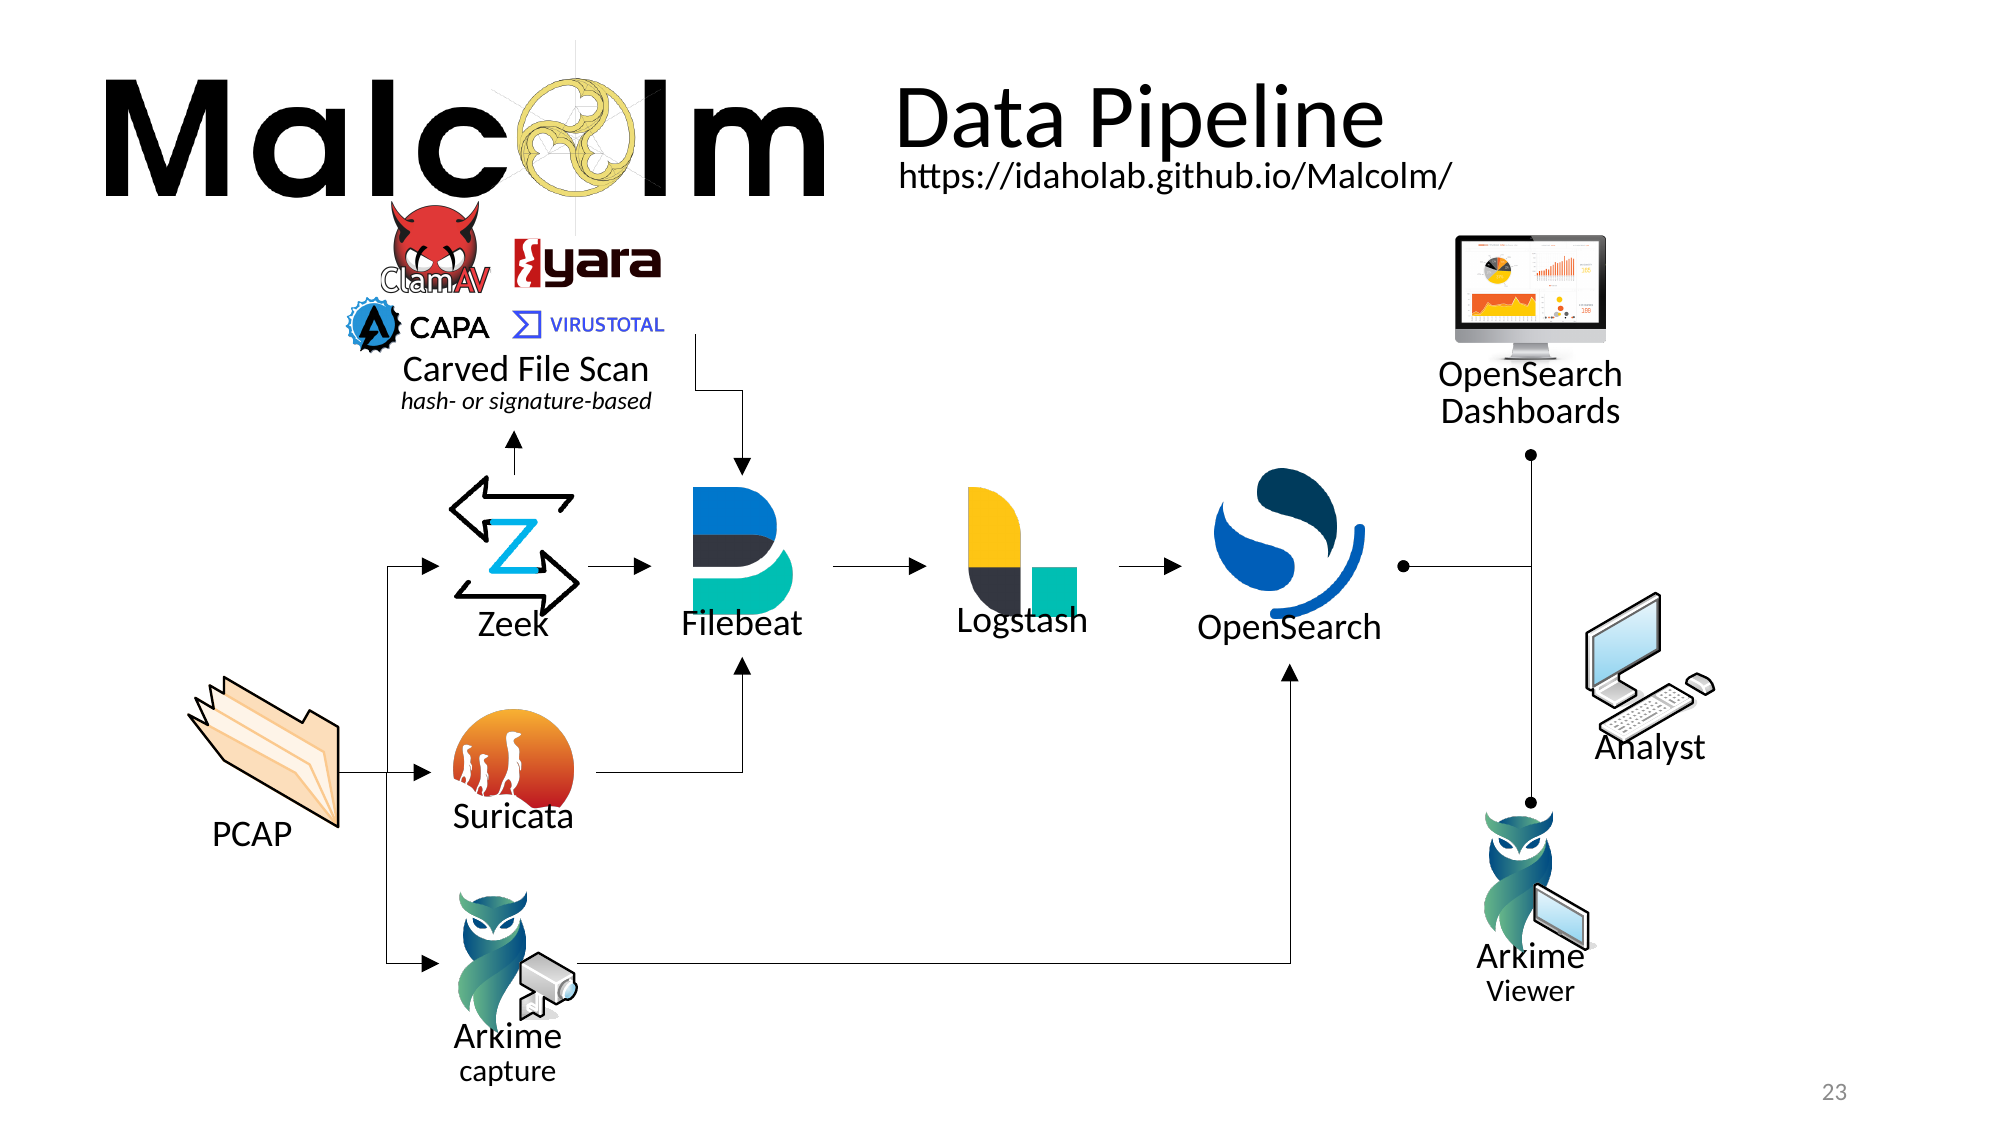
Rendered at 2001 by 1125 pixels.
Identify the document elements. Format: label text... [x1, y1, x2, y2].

text_box Zeek [447, 600, 580, 658]
text_box Arkime capture [361, 1012, 655, 1106]
text_box [1536, 886, 1587, 948]
text_box https://idaholab.github.io/Malcolm/ [883, 177, 1469, 204]
picture [439, 888, 533, 1039]
text_box [1612, 715, 1620, 722]
text_box OpenSearch [1181, 604, 1398, 664]
title Data Pipeline [879, 59, 1859, 177]
picture [1465, 808, 1559, 959]
text_box [1662, 687, 1673, 693]
text_box [1688, 676, 1712, 693]
text_box Carved File Scan hash- or signature-based [357, 345, 696, 431]
text_box [1638, 701, 1645, 707]
text_box Suricata [431, 793, 597, 846]
picture [1455, 235, 1606, 350]
text_box Logstash [926, 597, 1119, 657]
text_box [1623, 691, 1644, 706]
text_box OpenSearch Dashboards [1411, 350, 1651, 450]
text_box [195, 681, 336, 823]
text_box [1621, 710, 1628, 717]
picture [513, 237, 663, 288]
text_box [1683, 700, 1697, 711]
text_box [522, 955, 575, 1017]
picture [667, 475, 818, 599]
text_box Filebeat [651, 599, 833, 657]
text_box [1588, 595, 1658, 706]
picture [106, 40, 824, 355]
text_box [1643, 691, 1691, 723]
text_box [1589, 942, 1597, 950]
picture [512, 309, 665, 340]
text_box [525, 1007, 559, 1020]
picture [947, 475, 1098, 597]
picture [439, 475, 589, 617]
picture [448, 698, 579, 793]
slide_number <number> [1412, 1060, 1863, 1121]
picture [1214, 468, 1365, 604]
text_box PCAP [197, 810, 330, 868]
text_box Analyst [1532, 723, 1771, 781]
text_box Arkime Viewer [1390, 932, 1672, 1032]
